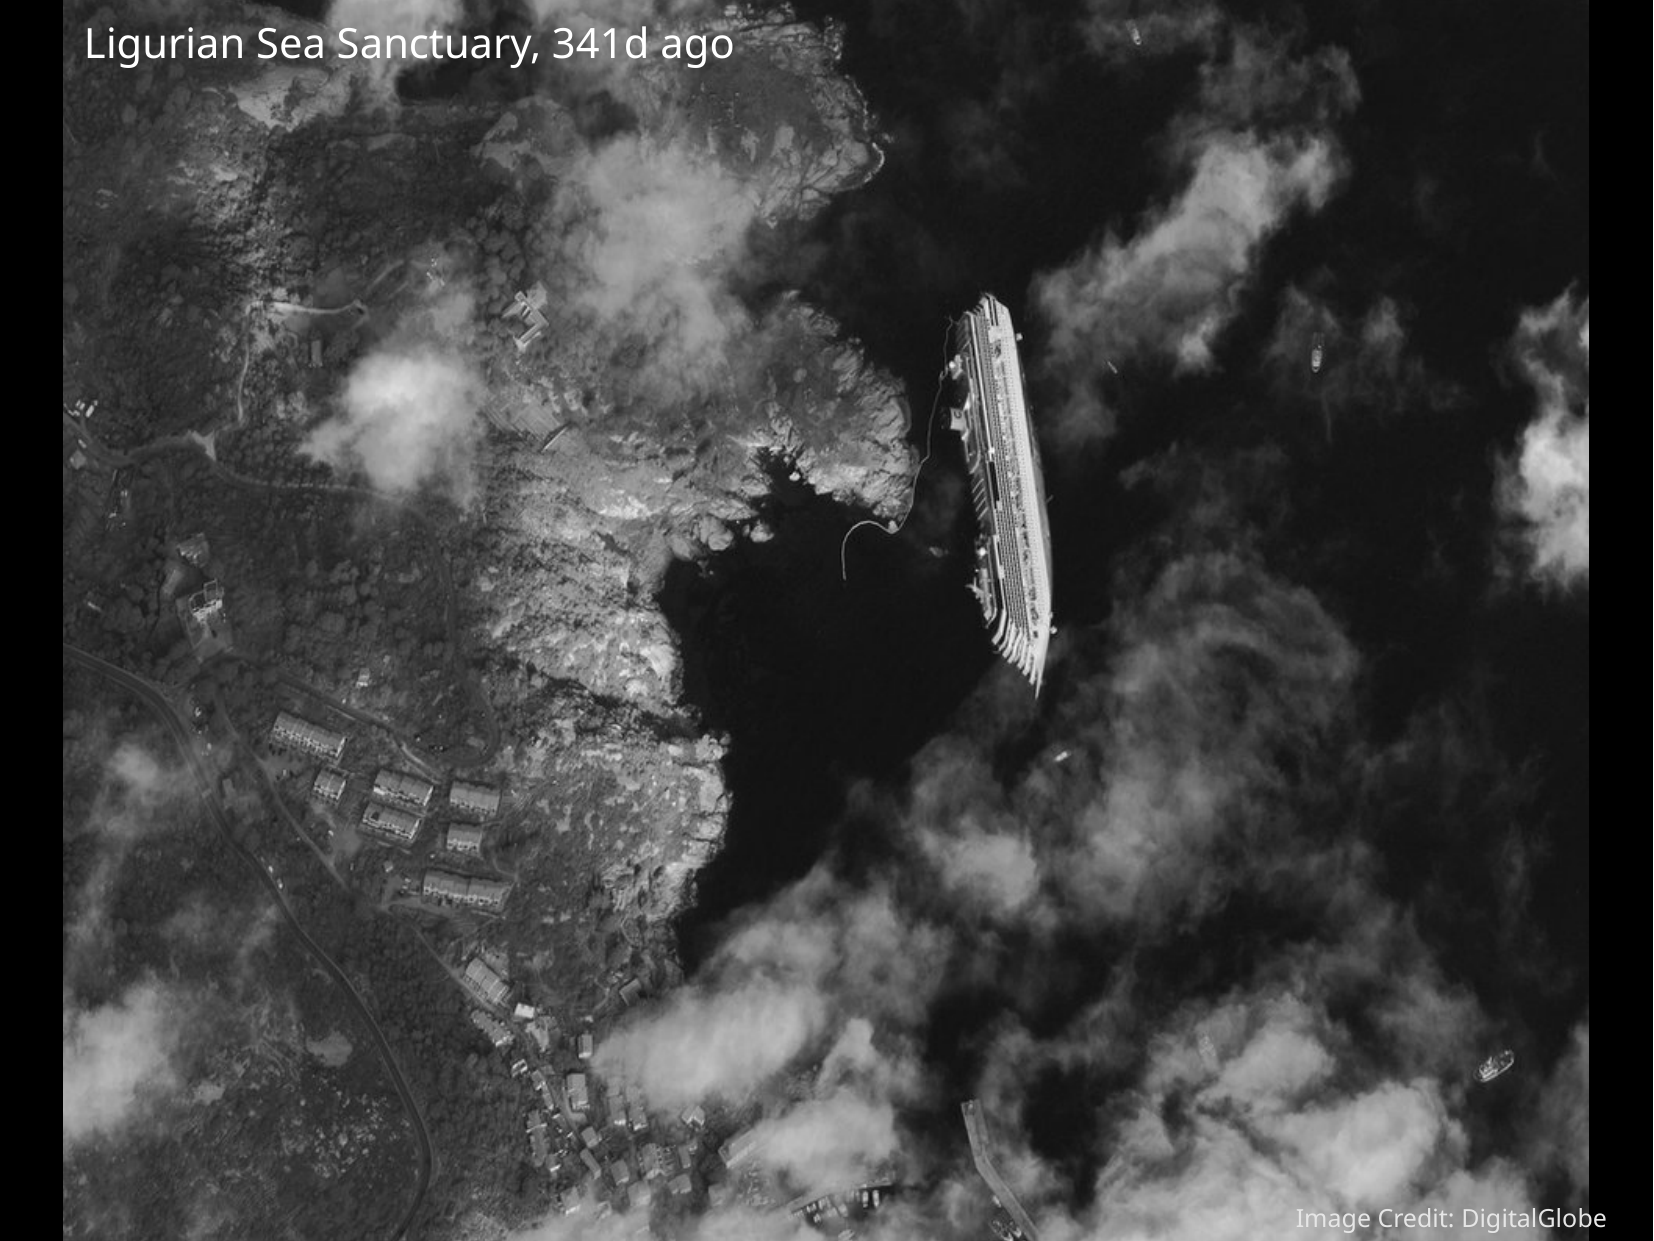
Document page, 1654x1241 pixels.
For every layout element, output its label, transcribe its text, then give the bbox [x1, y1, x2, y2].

text_box Ligurian Sea Sanctuary, 341d ago [69, 6, 751, 76]
text_box Image Credit: DigitalGlobe [1255, 1193, 1653, 1241]
picture [63, 0, 1589, 1241]
